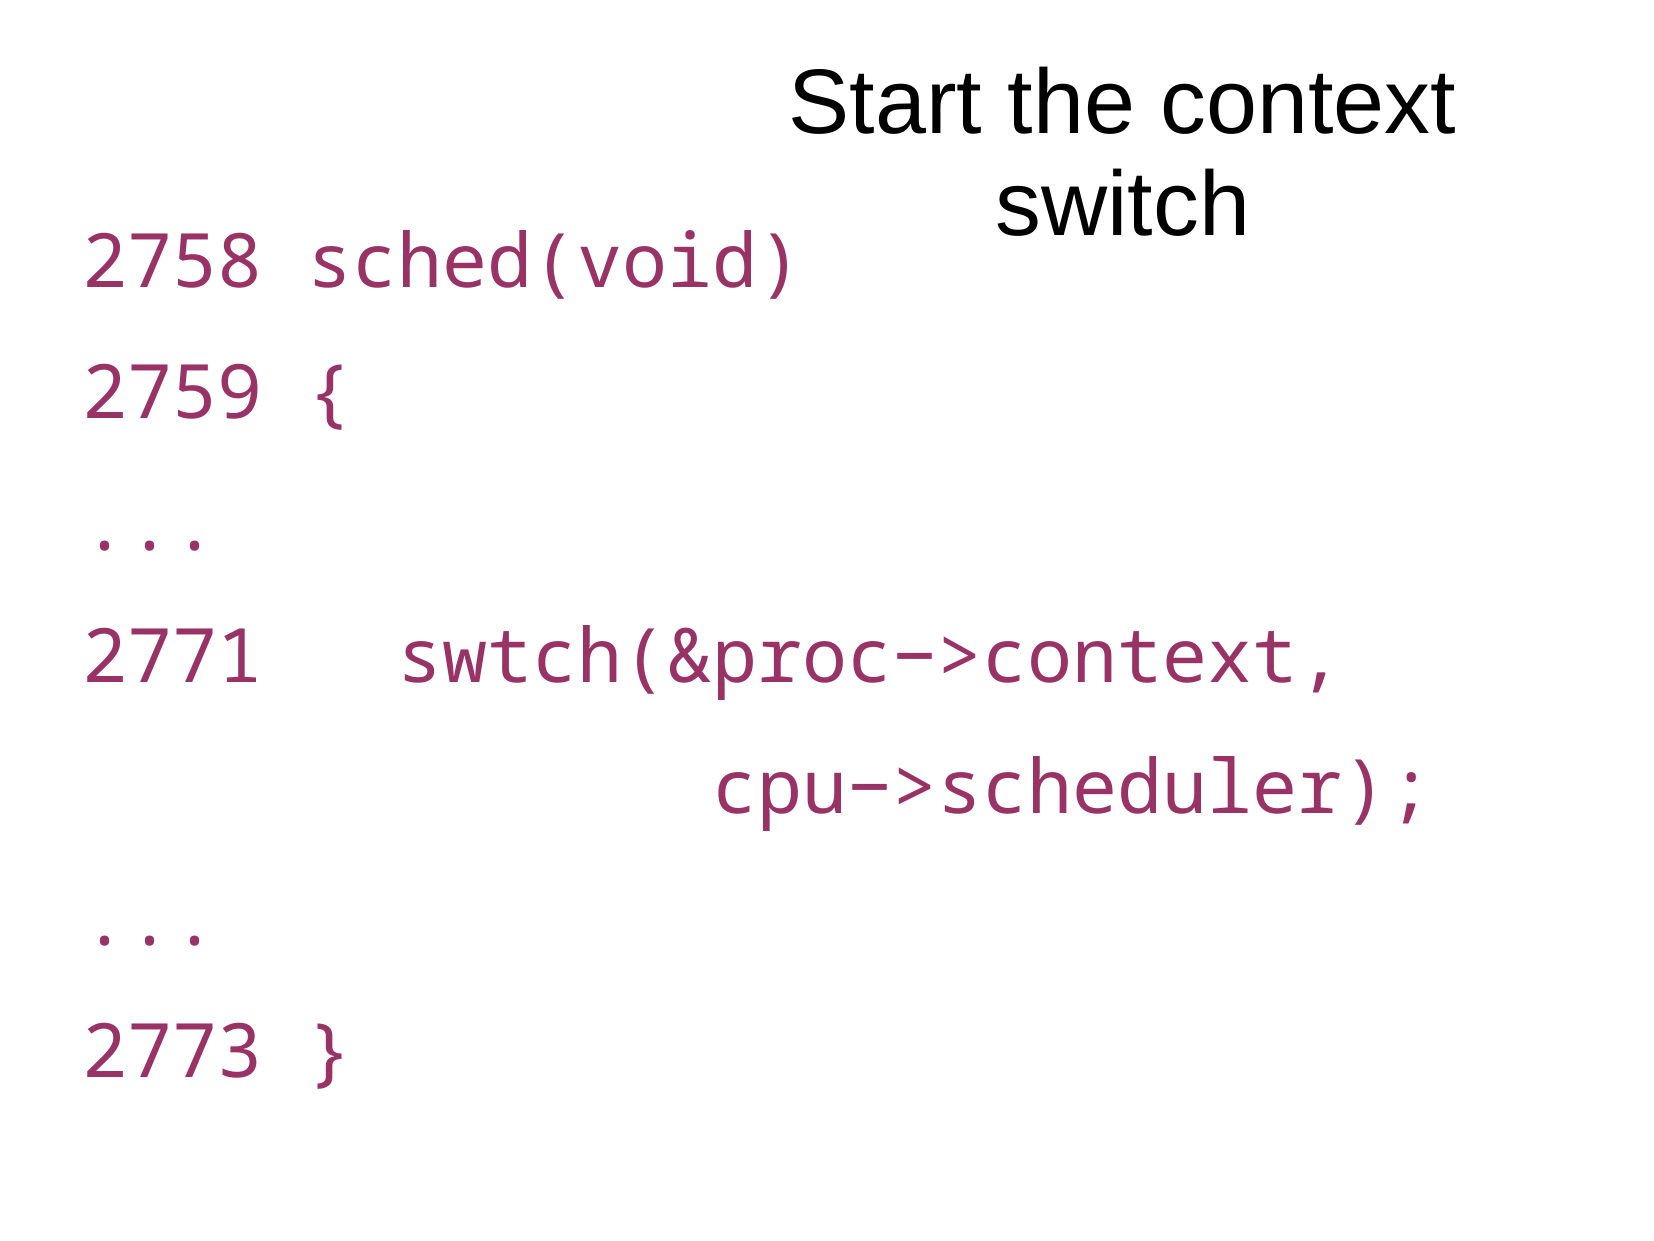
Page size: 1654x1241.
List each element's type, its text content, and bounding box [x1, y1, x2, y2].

list 2758 sched(void) 2759 { ... 2771 swtch(&proc−>context, cpu−>scheduler); ... 2773 } [82, 75, 1571, 1163]
title Start the context switch [675, 49, 1571, 257]
